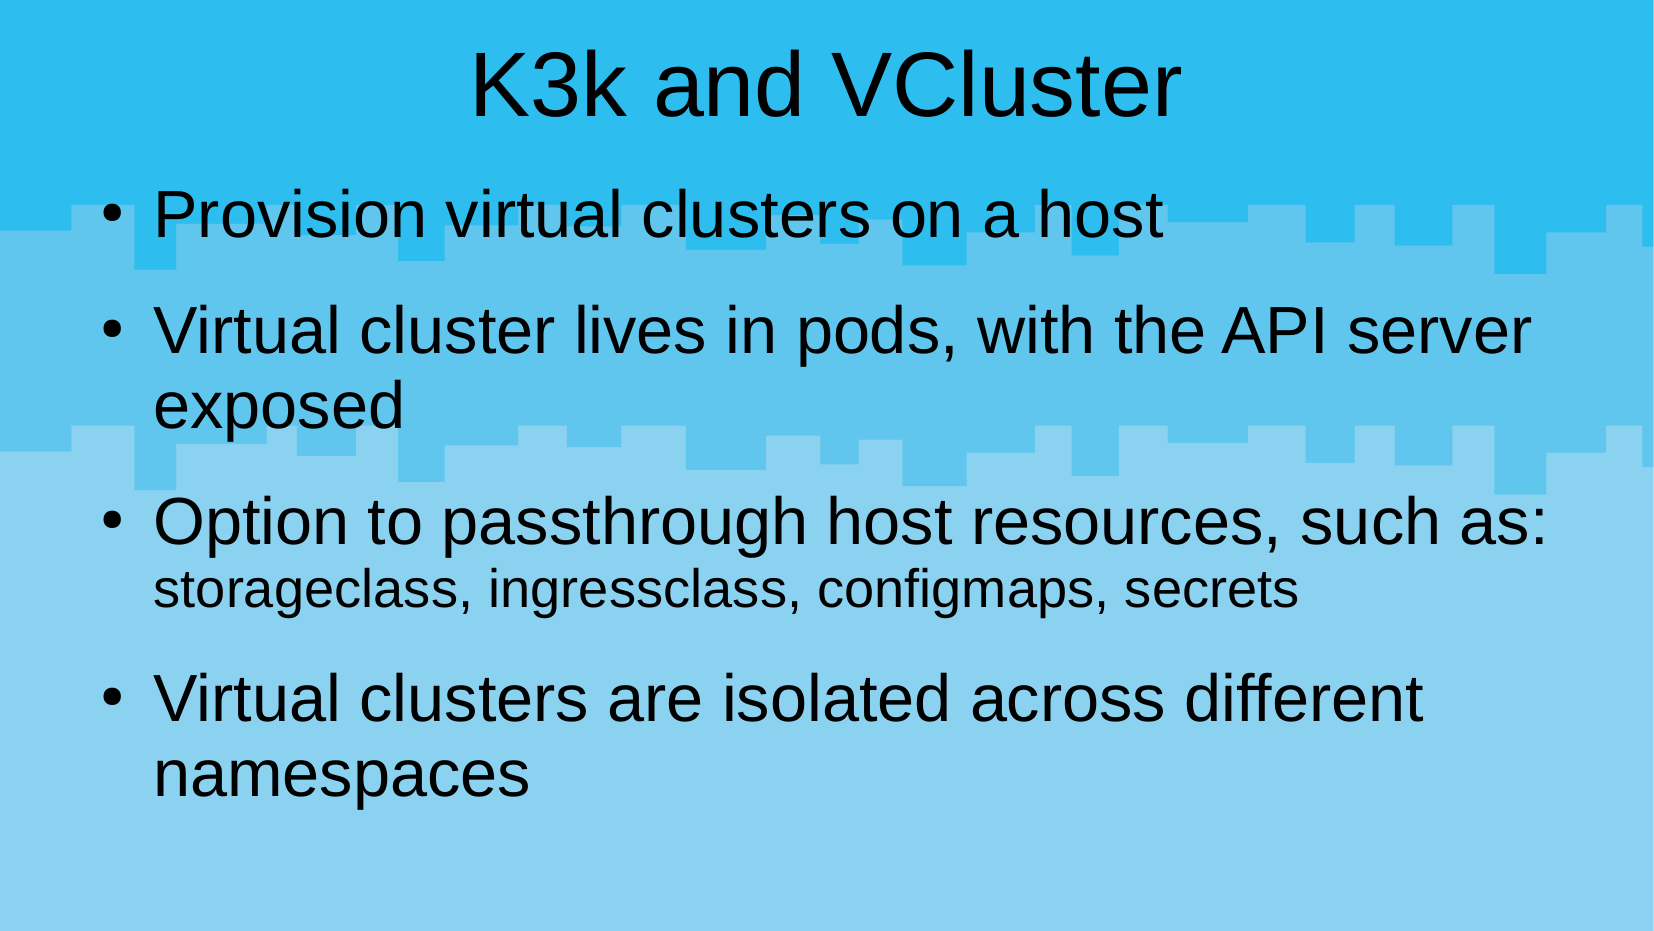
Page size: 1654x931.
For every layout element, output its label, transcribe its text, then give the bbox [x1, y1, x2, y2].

title K3k and VCluster [82, 7, 1571, 163]
list Provision virtual clusters on a host Virtual cluster lives in pods, with the API server exposed Option to passthrough host resources, such as: storageclass, ingressclass, configmaps, secrets Virtual clusters are isolated across different namespaces [82, 177, 1571, 827]
picture [0, 0, 1654, 931]
